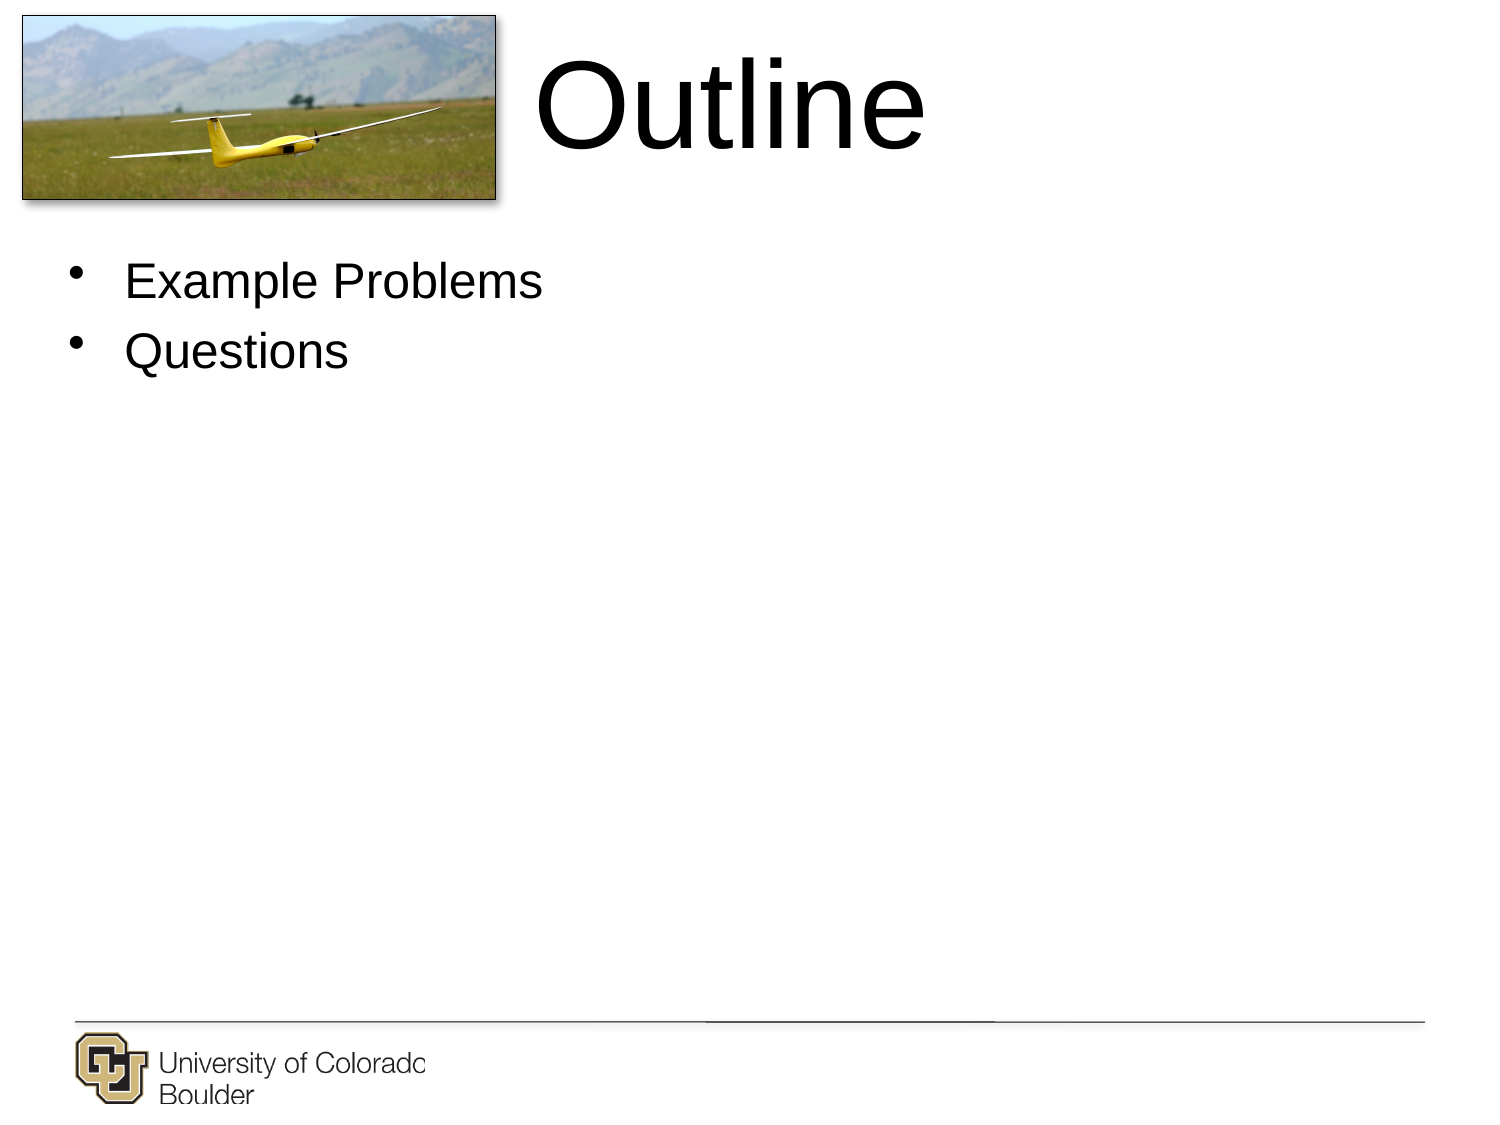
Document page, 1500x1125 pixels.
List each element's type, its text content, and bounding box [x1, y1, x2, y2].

text_box Example Problems Questions [53, 241, 1413, 625]
picture [22, 15, 496, 200]
title Outline [518, 37, 1402, 159]
